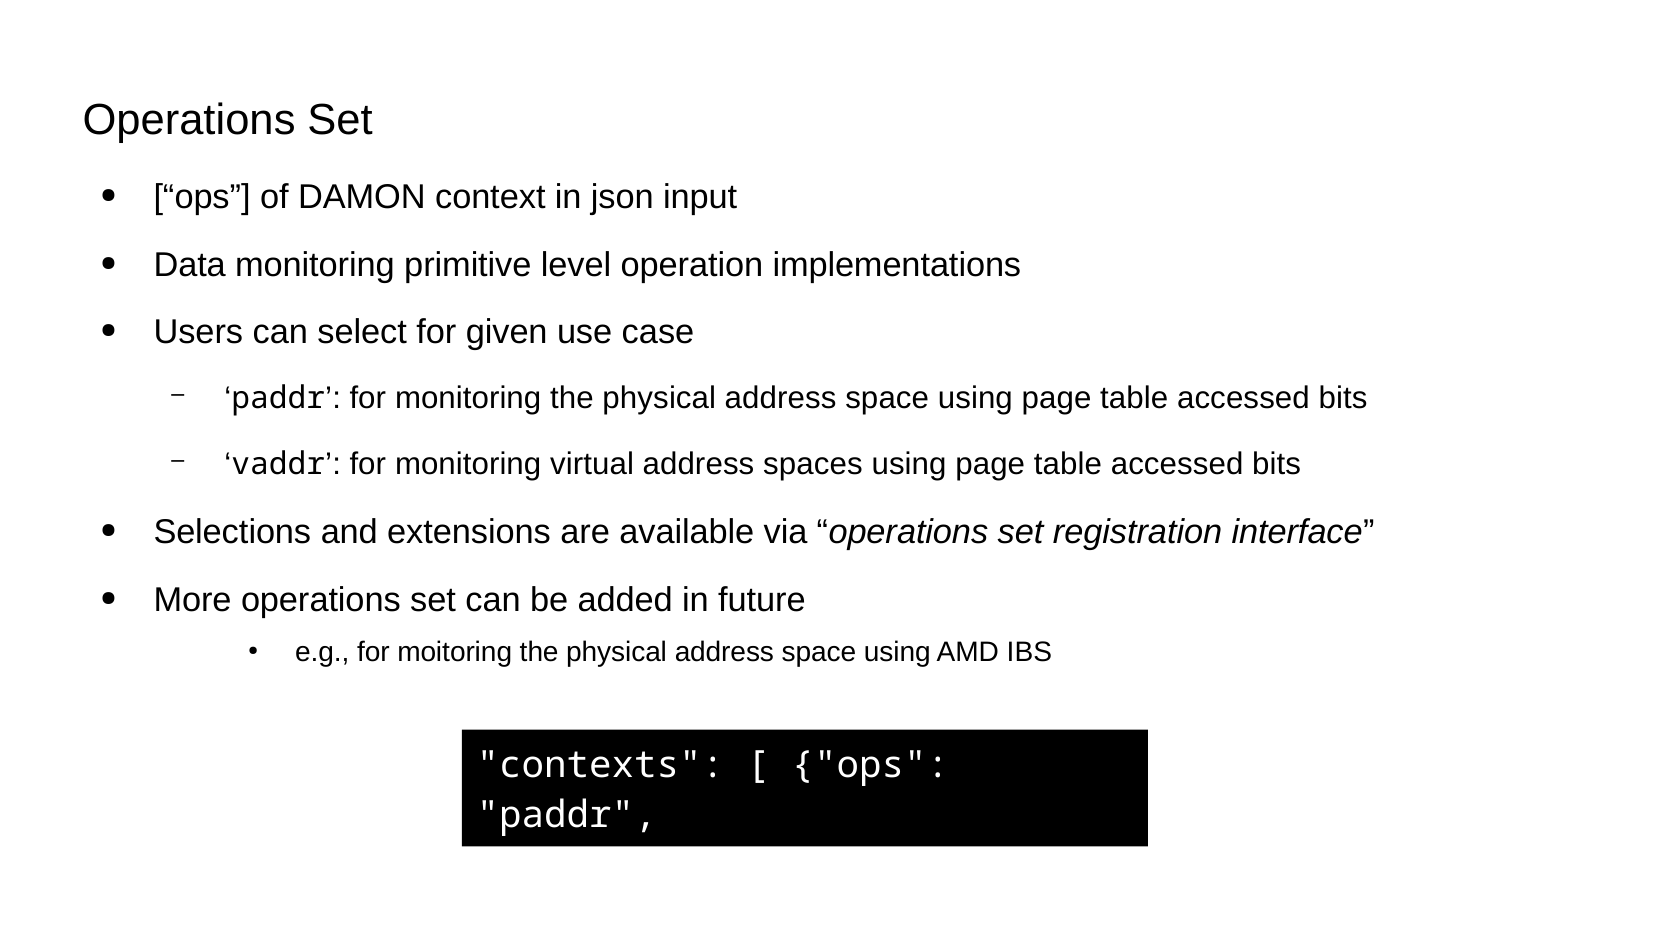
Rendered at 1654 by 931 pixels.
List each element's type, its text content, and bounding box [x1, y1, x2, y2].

title Operations Set [82, 81, 1571, 157]
text_box "contexts": [ {"ops": "paddr", [461, 729, 1148, 783]
list [“ops”] of DAMON context in json input Data monitoring primitive level operation implementations Users can select for given use case ‘paddr’: for monitoring the physical address space using page table accessed bits ‘vaddr’: for monitoring virtual address spaces using page table accessed bits Selections and extensions are available via “operations set registration interface” More operations set can be added in future e.g., for moitoring the physical address space using AMD IBS [82, 177, 1571, 833]
